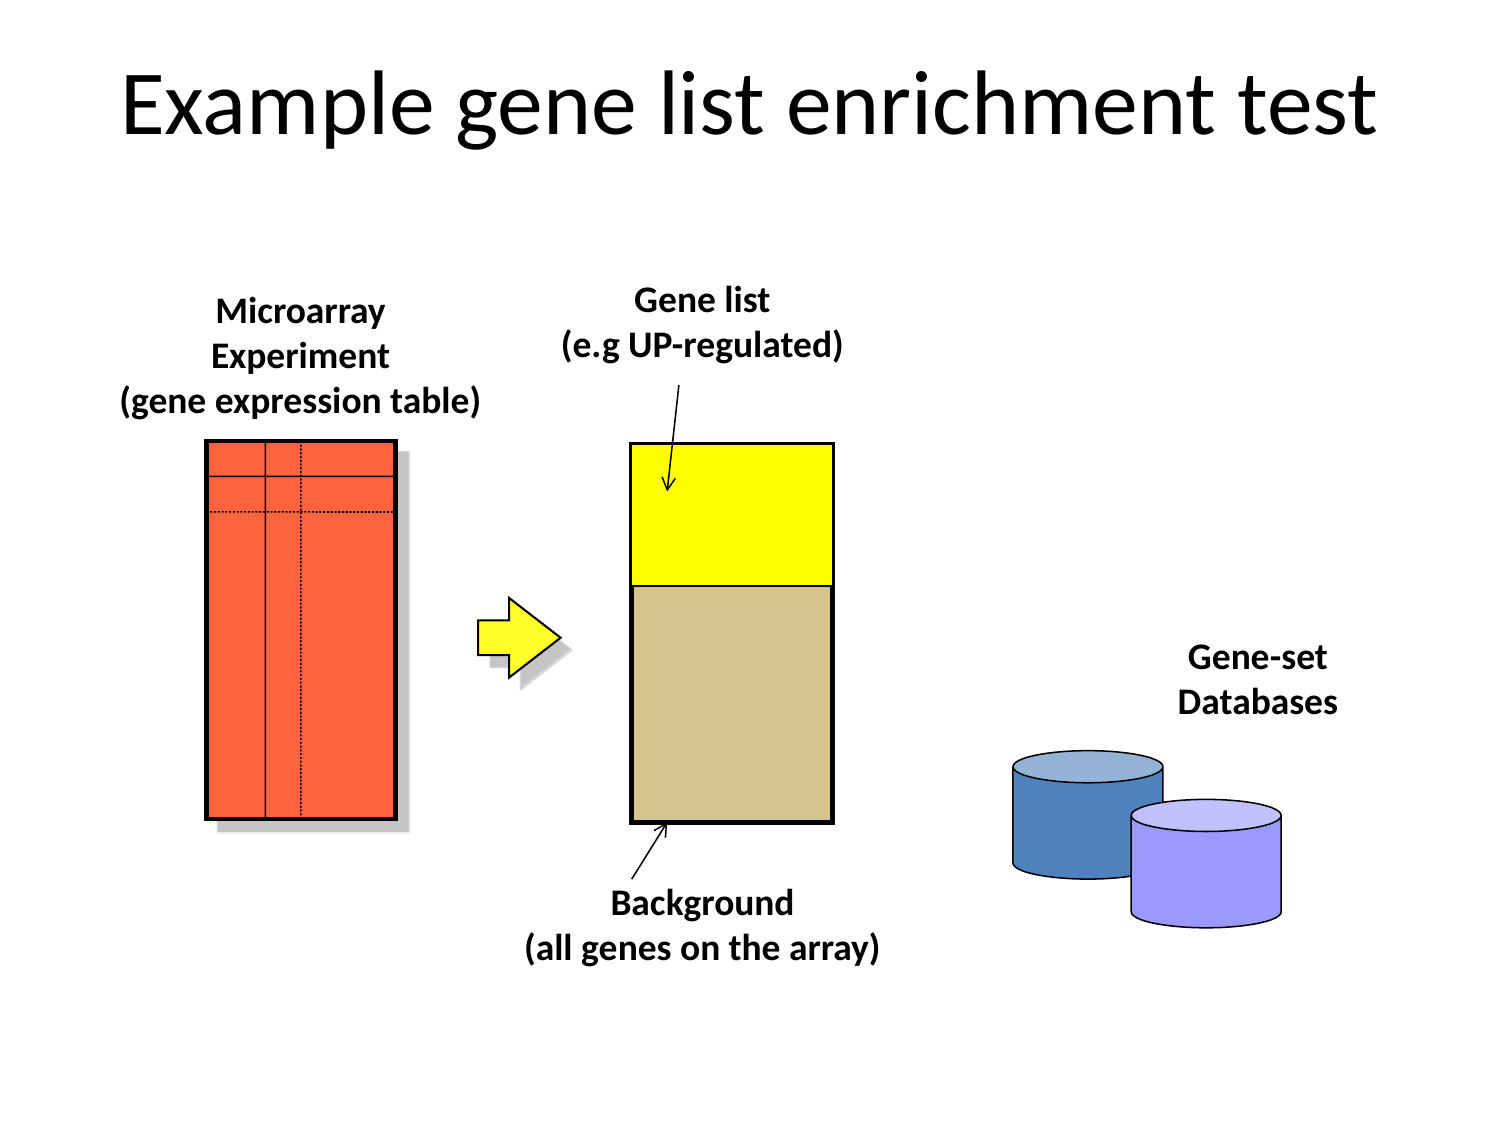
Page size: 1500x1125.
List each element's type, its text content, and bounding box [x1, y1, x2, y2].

text_box [267, 478, 396, 819]
text_box 0.001 0.002 0.003 0.0031 0.005 … 0.97 0.99 [1131, 799, 1282, 832]
text_box Gene-set Databases [1069, 624, 1447, 730]
text_box Microarray Experiment (gene expression table) [99, 278, 502, 429]
text_box Gene list (e.g UP-regulated) [513, 267, 892, 372]
text_box Background (all genes on the array) [466, 870, 939, 976]
text_box [631, 444, 833, 823]
text_box [267, 440, 396, 475]
text_box [478, 597, 561, 678]
title Example gene list enrichment test [75, 45, 1425, 150]
text_box [206, 440, 264, 475]
text_box 0.001 0.002 0.003 0.0031 0.005 … 0.97 0.99 [1012, 750, 1163, 783]
text_box [206, 478, 264, 819]
text_box [1012, 767, 1282, 928]
